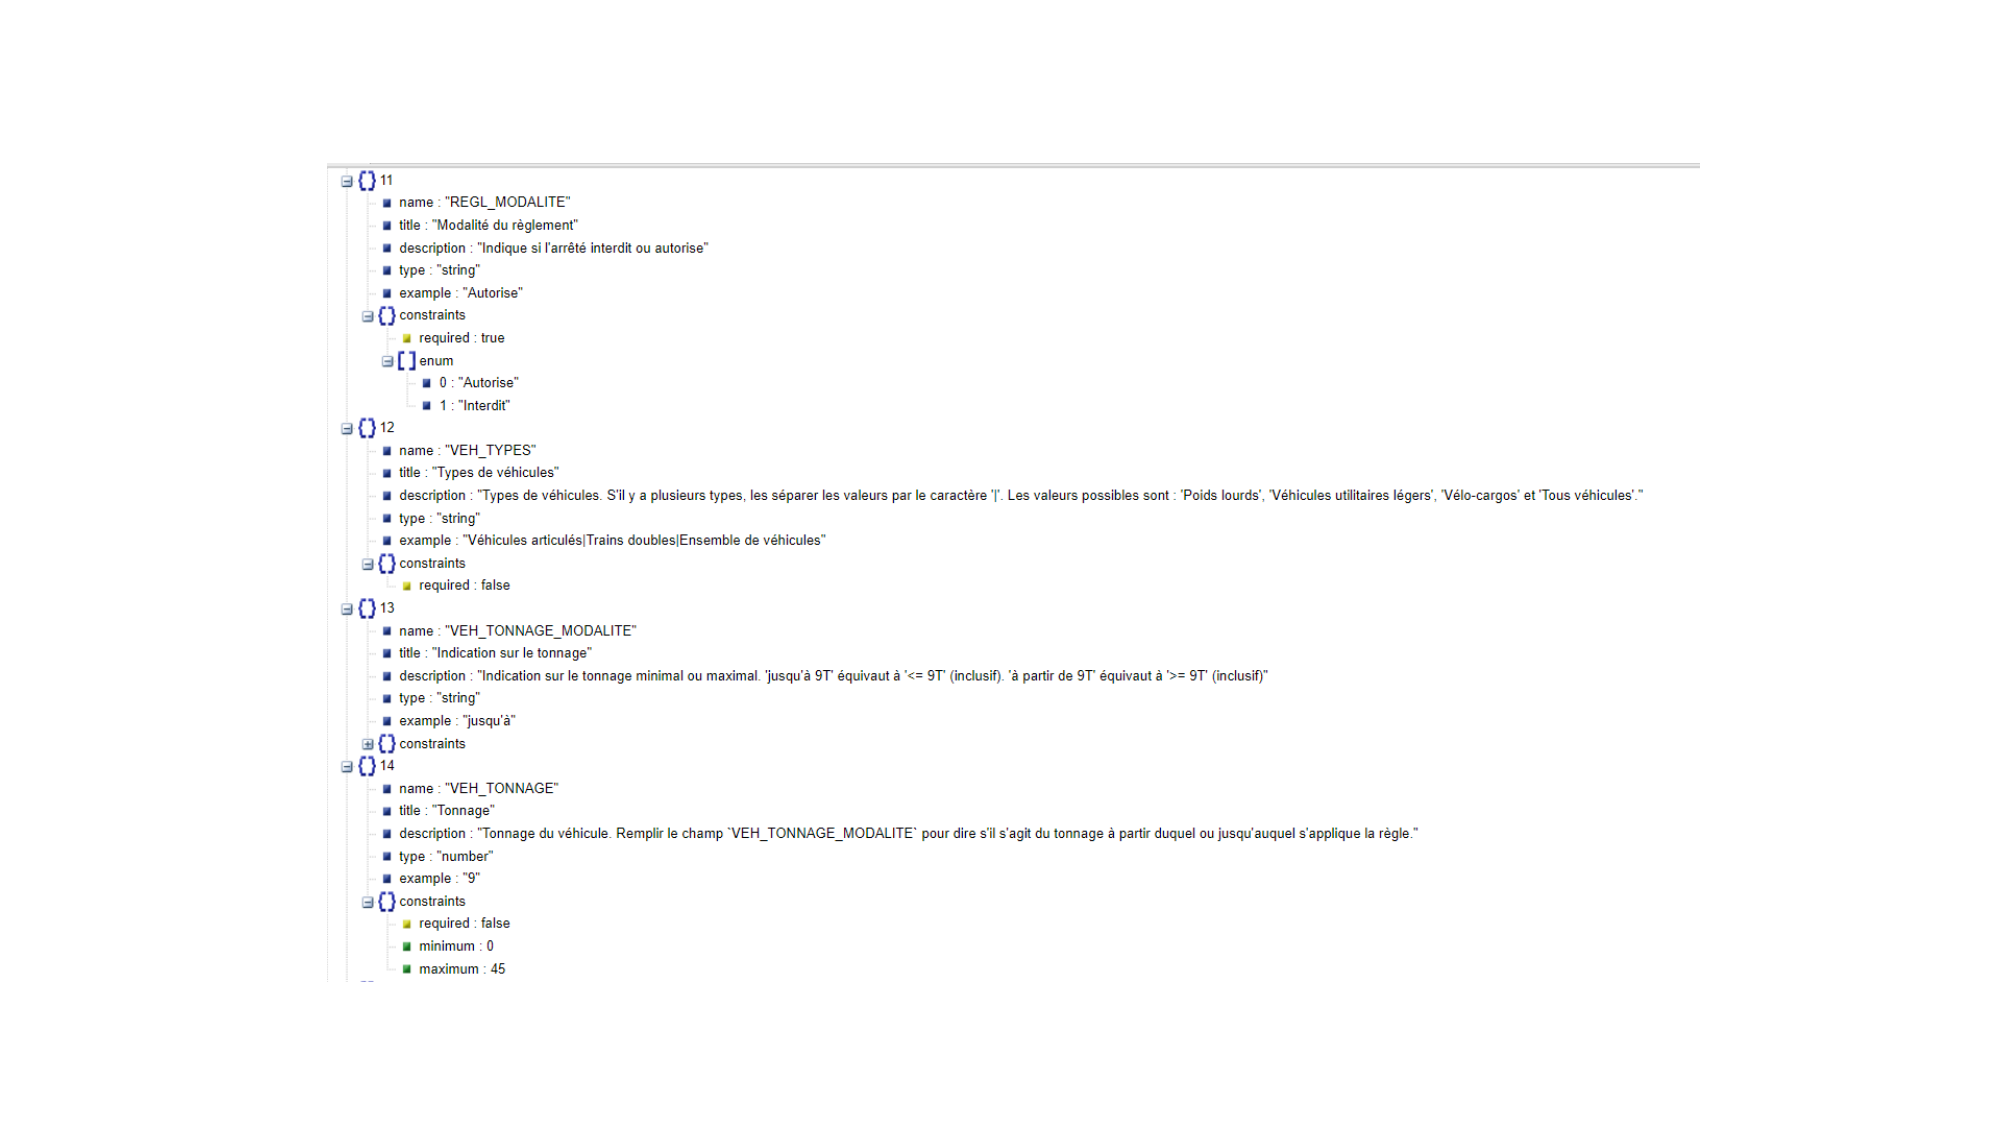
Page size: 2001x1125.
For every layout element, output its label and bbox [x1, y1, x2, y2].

picture [327, 163, 1700, 982]
